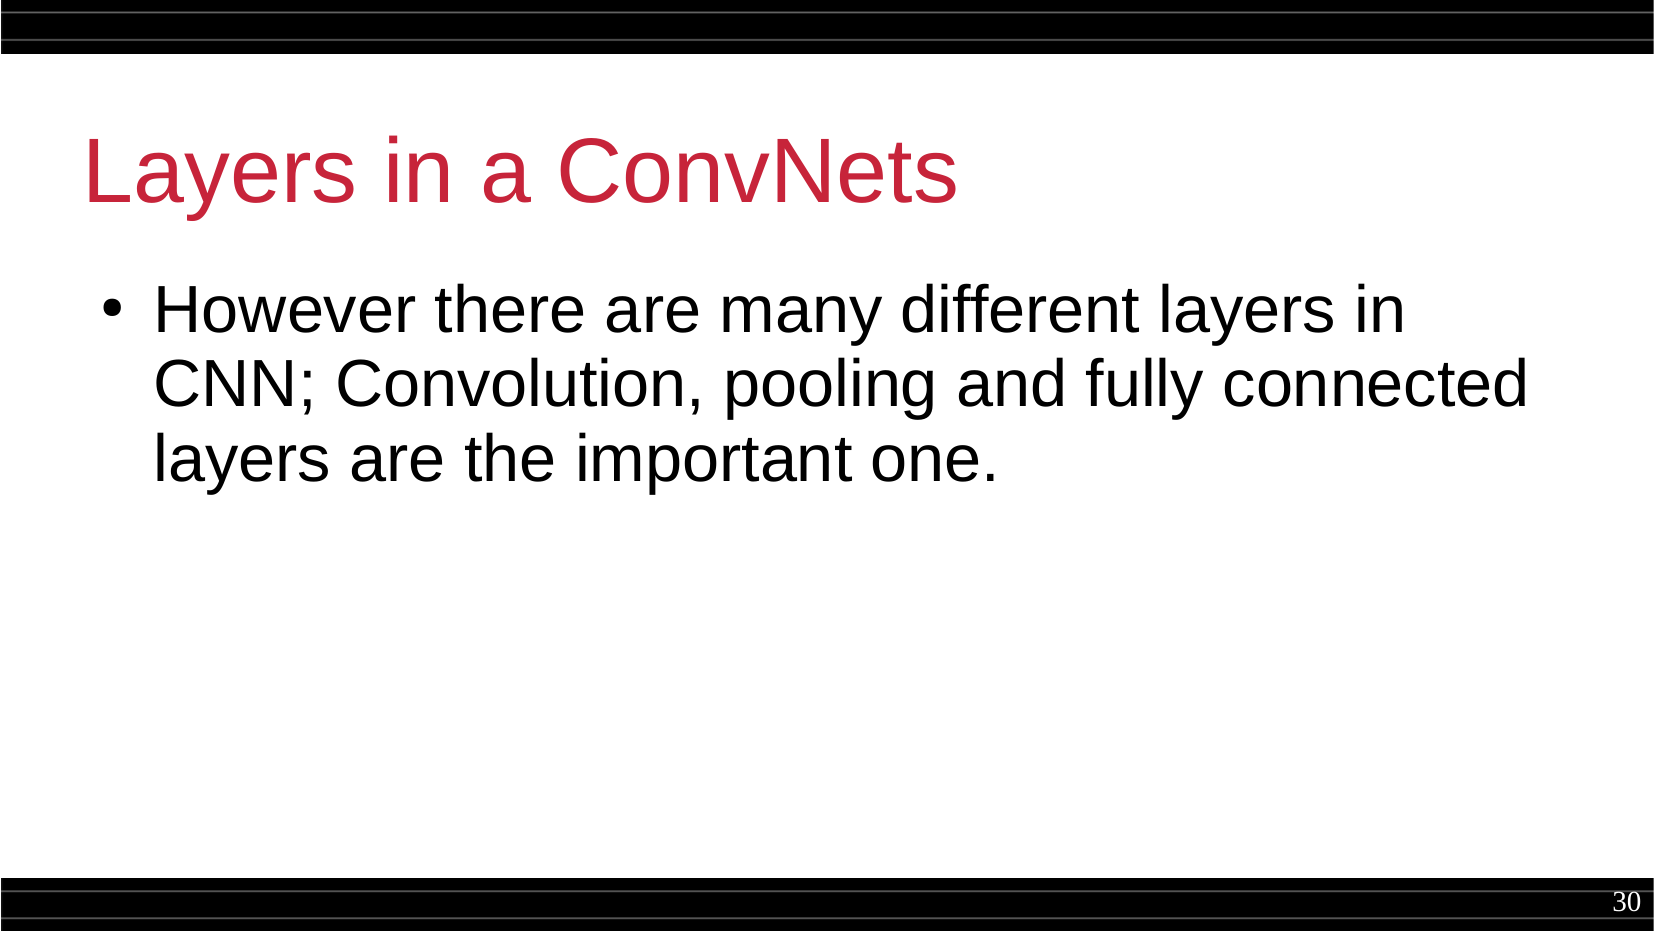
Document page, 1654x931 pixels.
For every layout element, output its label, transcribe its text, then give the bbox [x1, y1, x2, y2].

list However there are many different layers in CNN; Convolution, pooling and fully connected layers are the important one. [82, 271, 1571, 758]
picture [1, 0, 1654, 54]
picture [1, 878, 1654, 931]
title Layers in a ConvNets [82, 92, 1571, 249]
